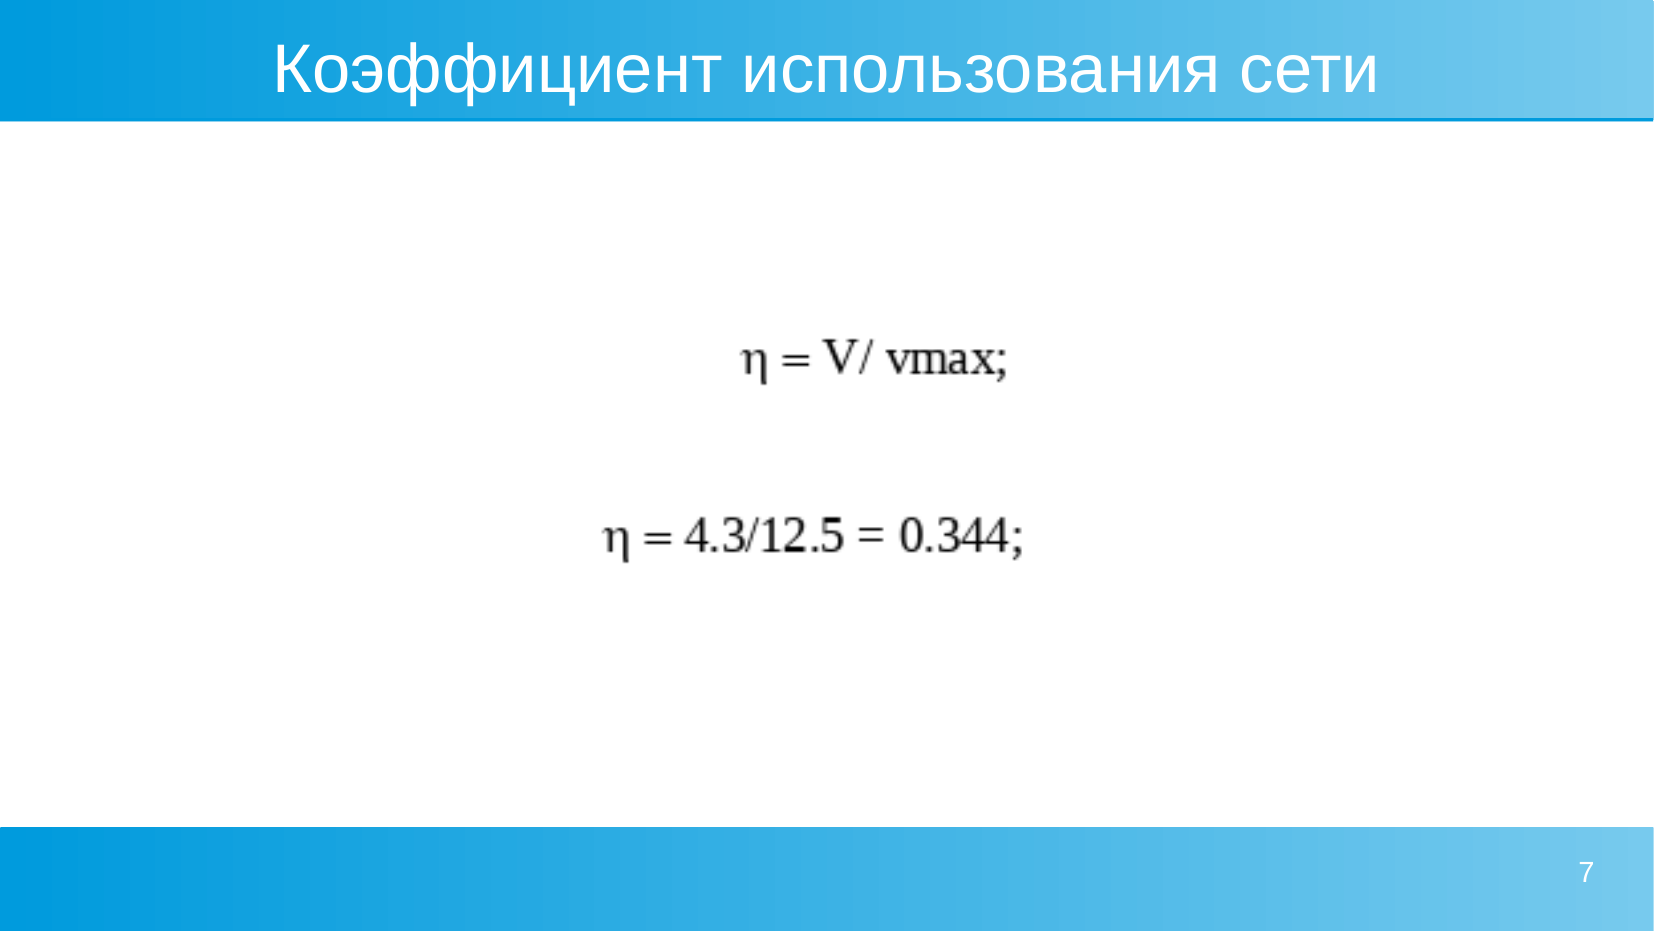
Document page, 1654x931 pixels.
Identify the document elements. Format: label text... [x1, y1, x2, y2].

picture [531, 295, 1152, 643]
title Коэффициент использования сети [59, 29, 1595, 108]
